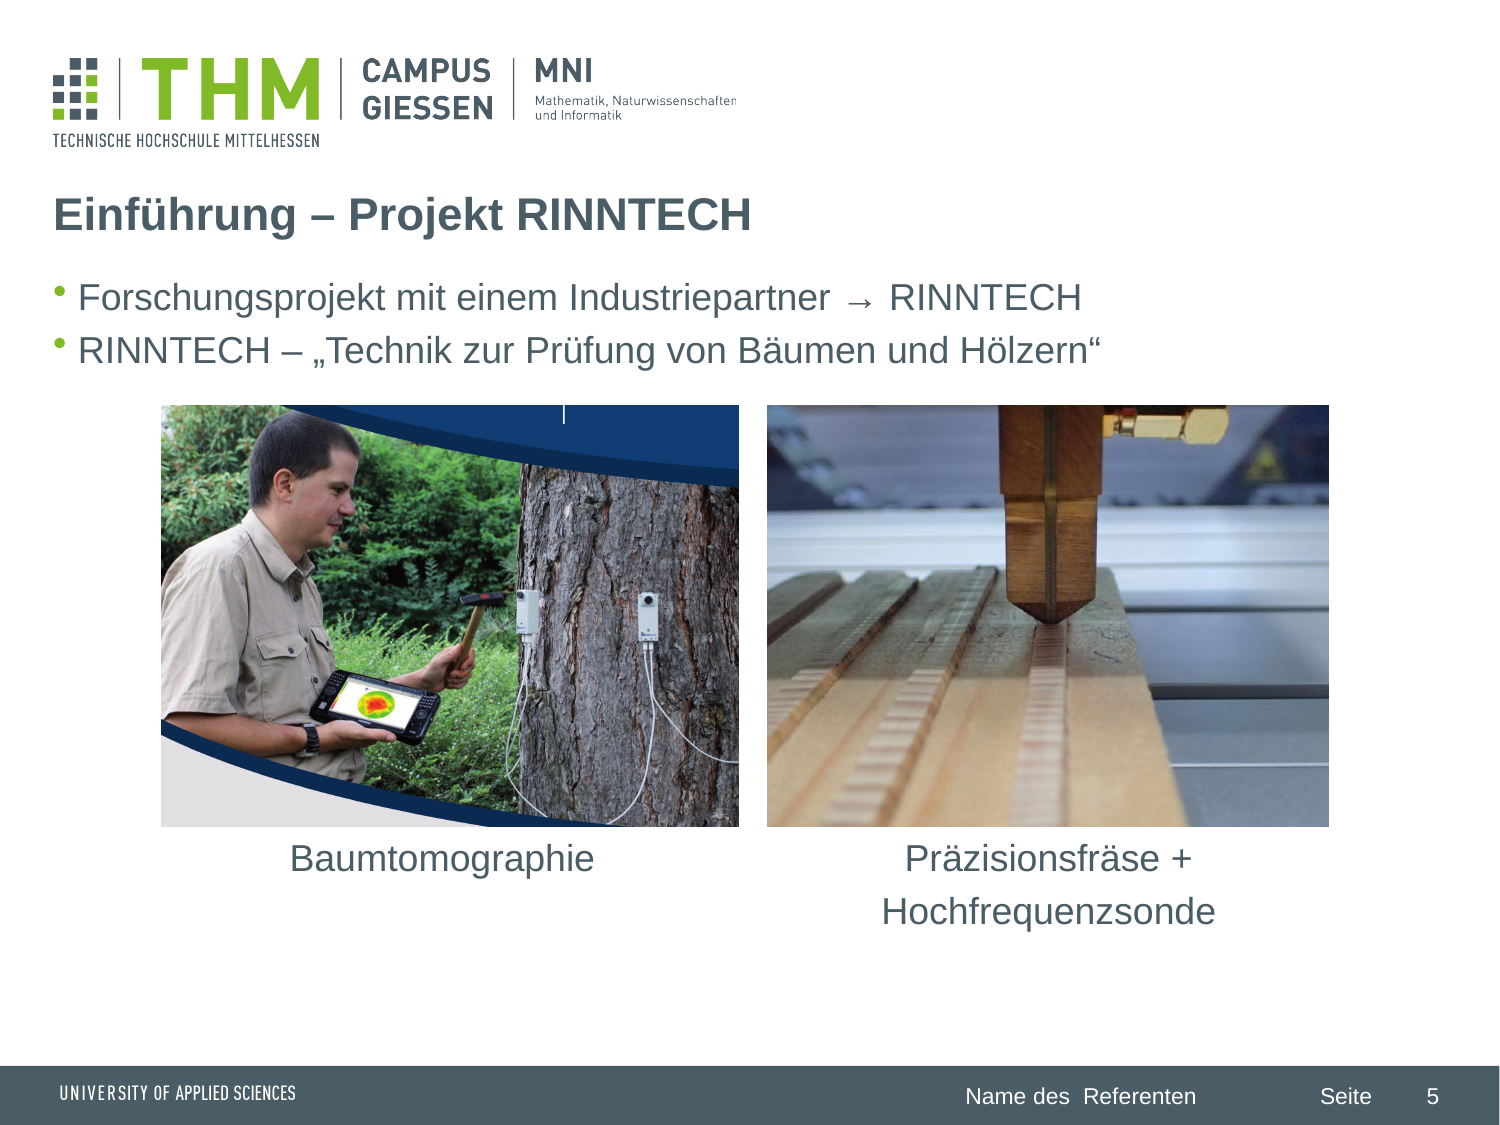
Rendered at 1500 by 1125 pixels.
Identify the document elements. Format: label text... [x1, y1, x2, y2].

slide_number <number> [1376, 1073, 1455, 1118]
picture [53, 58, 736, 147]
list Baumtomographie [161, 826, 739, 975]
picture [59, 1082, 296, 1104]
list Präzisionsfräse + Hochfrequenzsonde [767, 826, 1345, 975]
picture [767, 405, 1329, 826]
picture [161, 405, 739, 826]
list Forschungsprojekt mit einem Industriepartner → RINNTECH RINNTECH – „Technik zur Prüfung von Bäumen und Hölzern“ [53, 265, 1436, 384]
title Einführung – Projekt RINNTECH [53, 177, 1435, 265]
